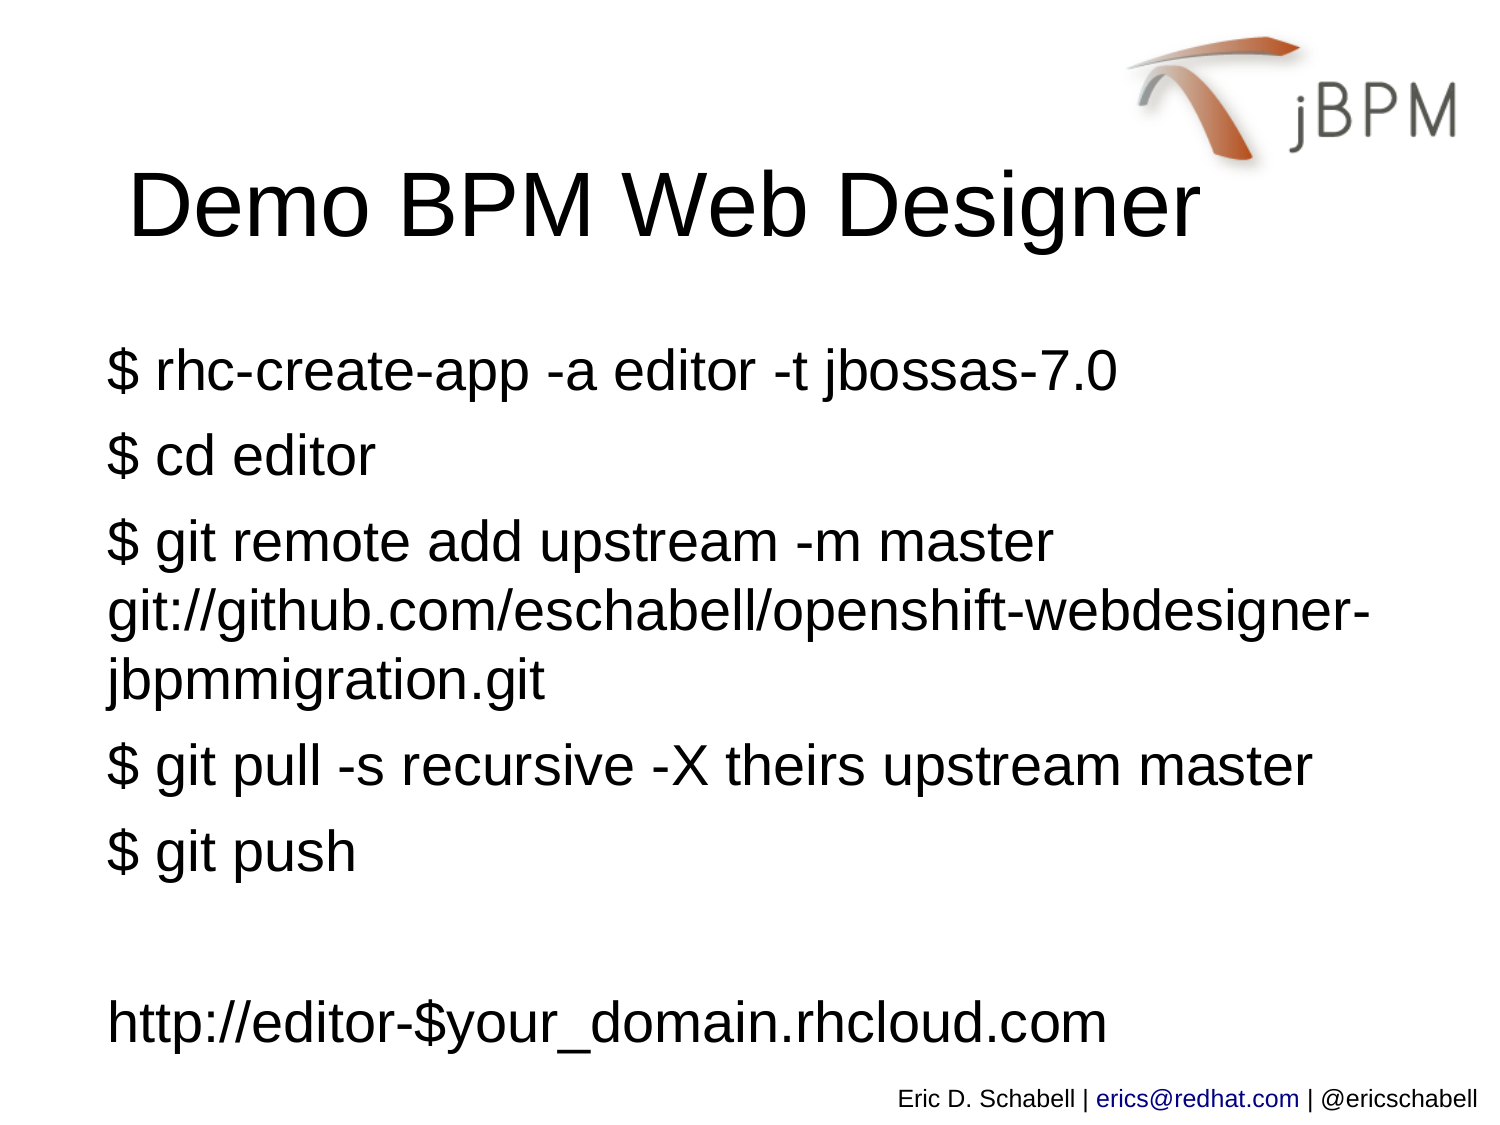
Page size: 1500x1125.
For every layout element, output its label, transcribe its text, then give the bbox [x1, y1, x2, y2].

picture [1095, 2, 1500, 196]
title Demo BPM Web Designer [112, 82, 1388, 318]
list $ rhc-create-app -a editor -t jbossas-7.0 $ cd editor $ git remote add upstream -m master git://github.com/eschabell/openshift-webdesigner-jbpmmigration.git $ git pull -s recursive -X theirs upstream master $ git push http://editor-$your_domain.rhcloud.com [37, 324, 1463, 1068]
